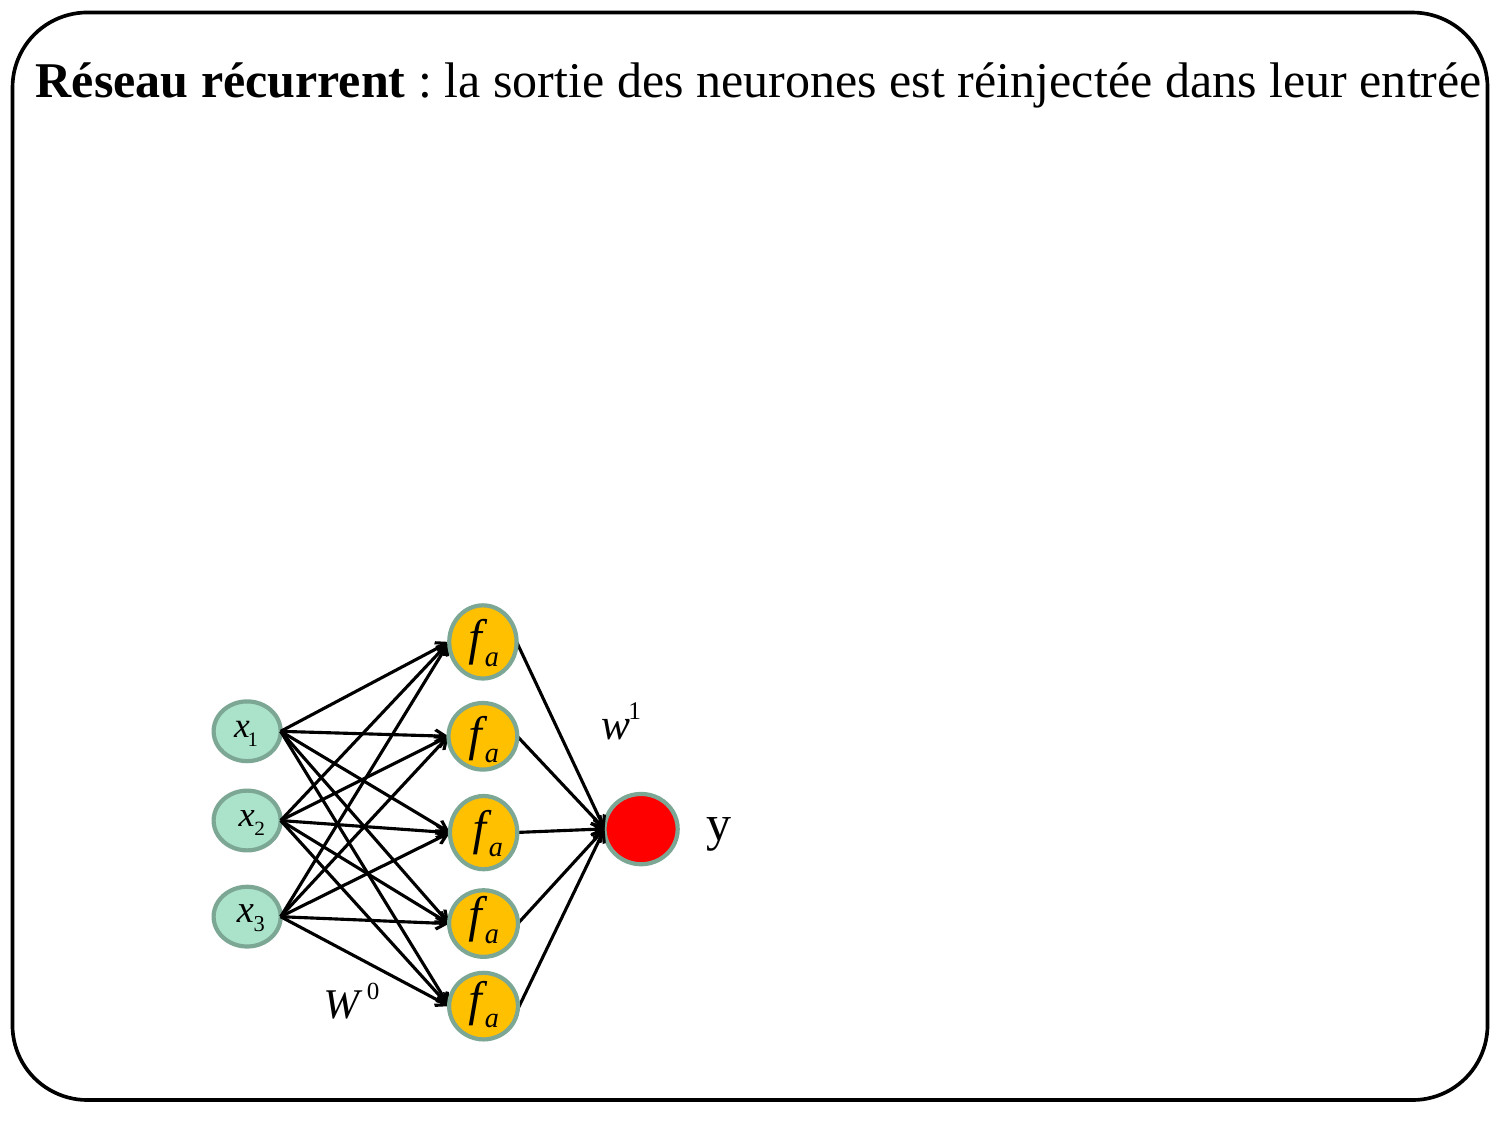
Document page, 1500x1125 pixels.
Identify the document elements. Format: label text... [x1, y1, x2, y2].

text_box [449, 811, 456, 854]
chart [452, 968, 511, 1044]
chart [452, 882, 511, 958]
picture [452, 966, 509, 1040]
chart [228, 702, 266, 754]
picture [229, 883, 271, 942]
picture [456, 795, 513, 869]
text_box [513, 625, 517, 659]
chart [454, 702, 513, 778]
text_box [511, 986, 518, 1027]
text_box [213, 794, 265, 851]
text_box Réseau récurrent : la sortie des neurones est réinjectée dans leur entrée [21, 40, 1499, 115]
picture [452, 702, 509, 776]
text_box y [691, 782, 747, 858]
text_box [272, 800, 281, 841]
chart [509, 604, 513, 680]
chart [231, 792, 272, 846]
picture [320, 972, 386, 1030]
chart [456, 796, 515, 871]
picture [227, 702, 263, 753]
text_box [513, 720, 518, 753]
chart [322, 974, 388, 1033]
text_box [213, 891, 265, 947]
picture [231, 791, 271, 844]
text_box [511, 903, 518, 944]
text_box [605, 793, 678, 865]
picture [452, 881, 509, 957]
text_box [448, 721, 452, 751]
text_box [274, 898, 281, 935]
picture [452, 604, 509, 680]
picture [593, 691, 648, 751]
text_box [213, 706, 281, 762]
chart [595, 693, 651, 752]
